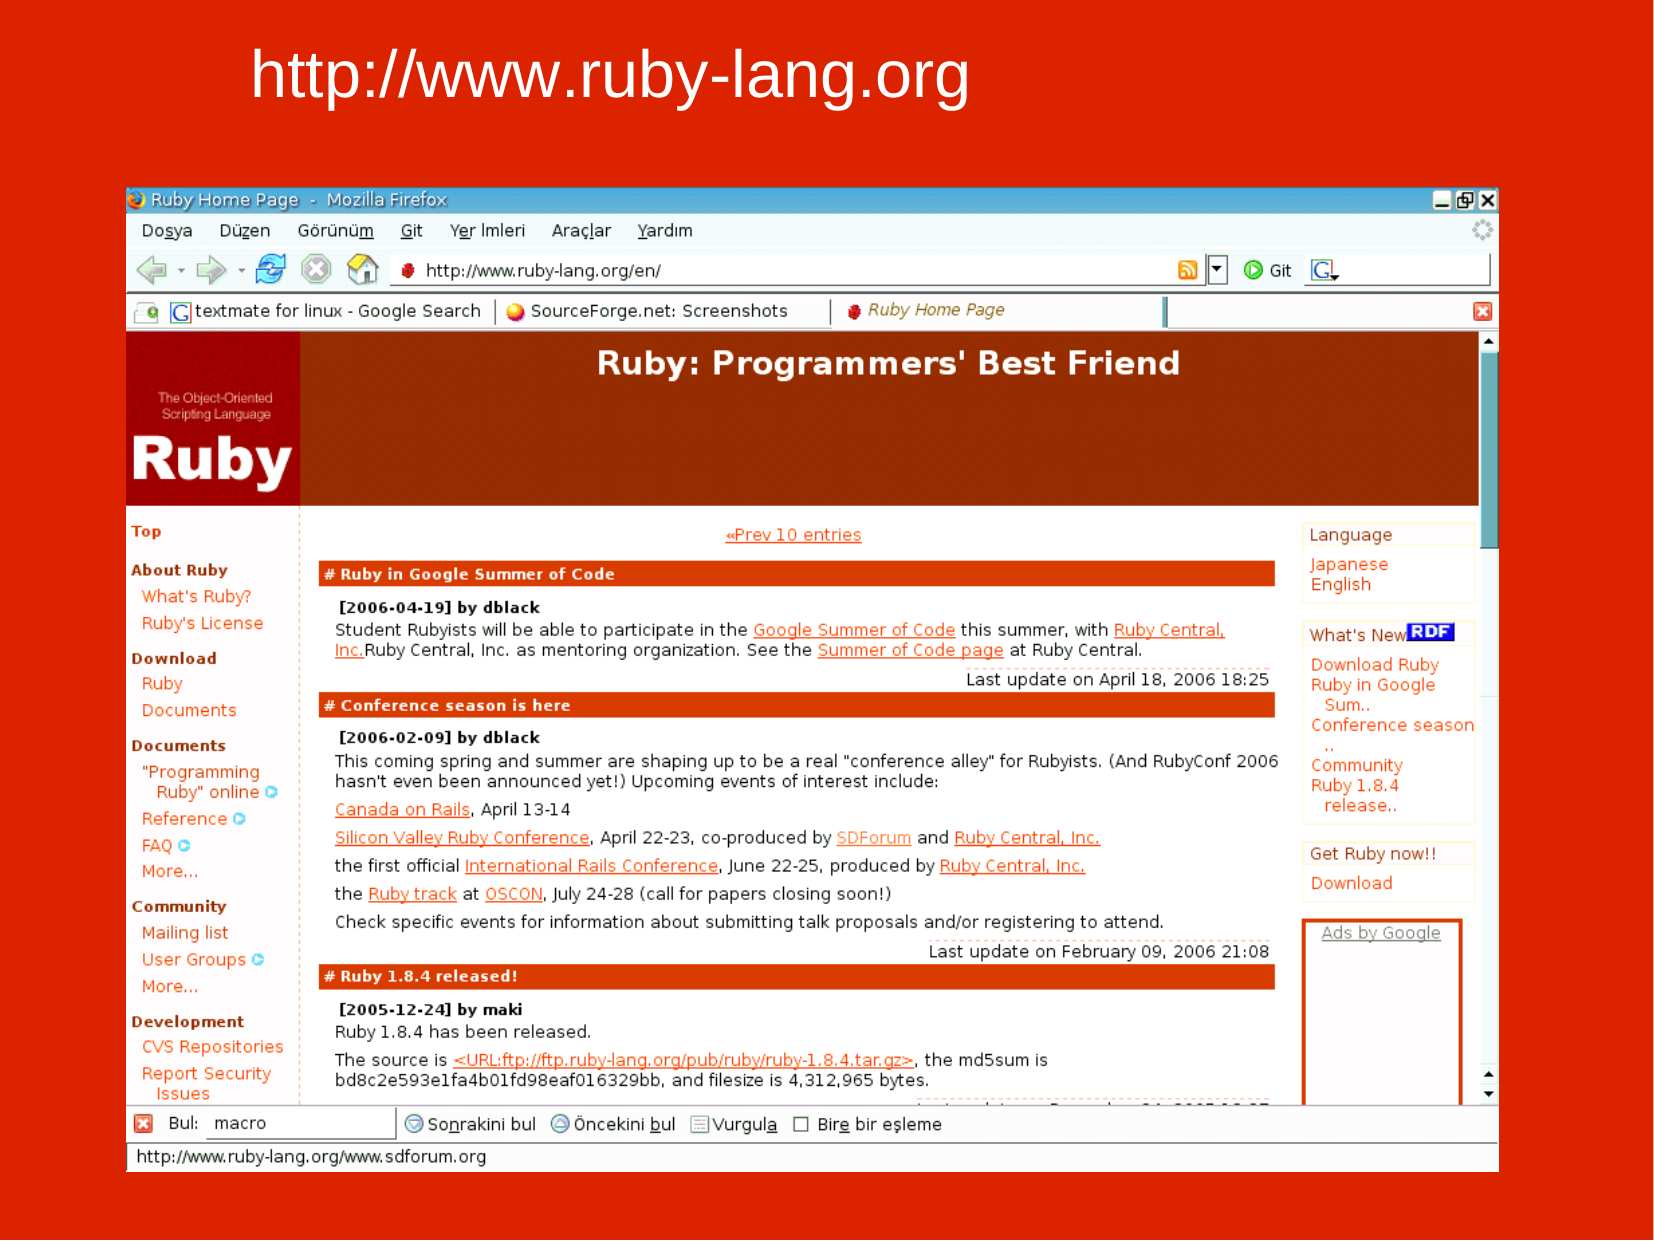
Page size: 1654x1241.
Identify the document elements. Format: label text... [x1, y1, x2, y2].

picture [126, 187, 1499, 1173]
title http://www.ruby-lang.org [250, 11, 1477, 137]
